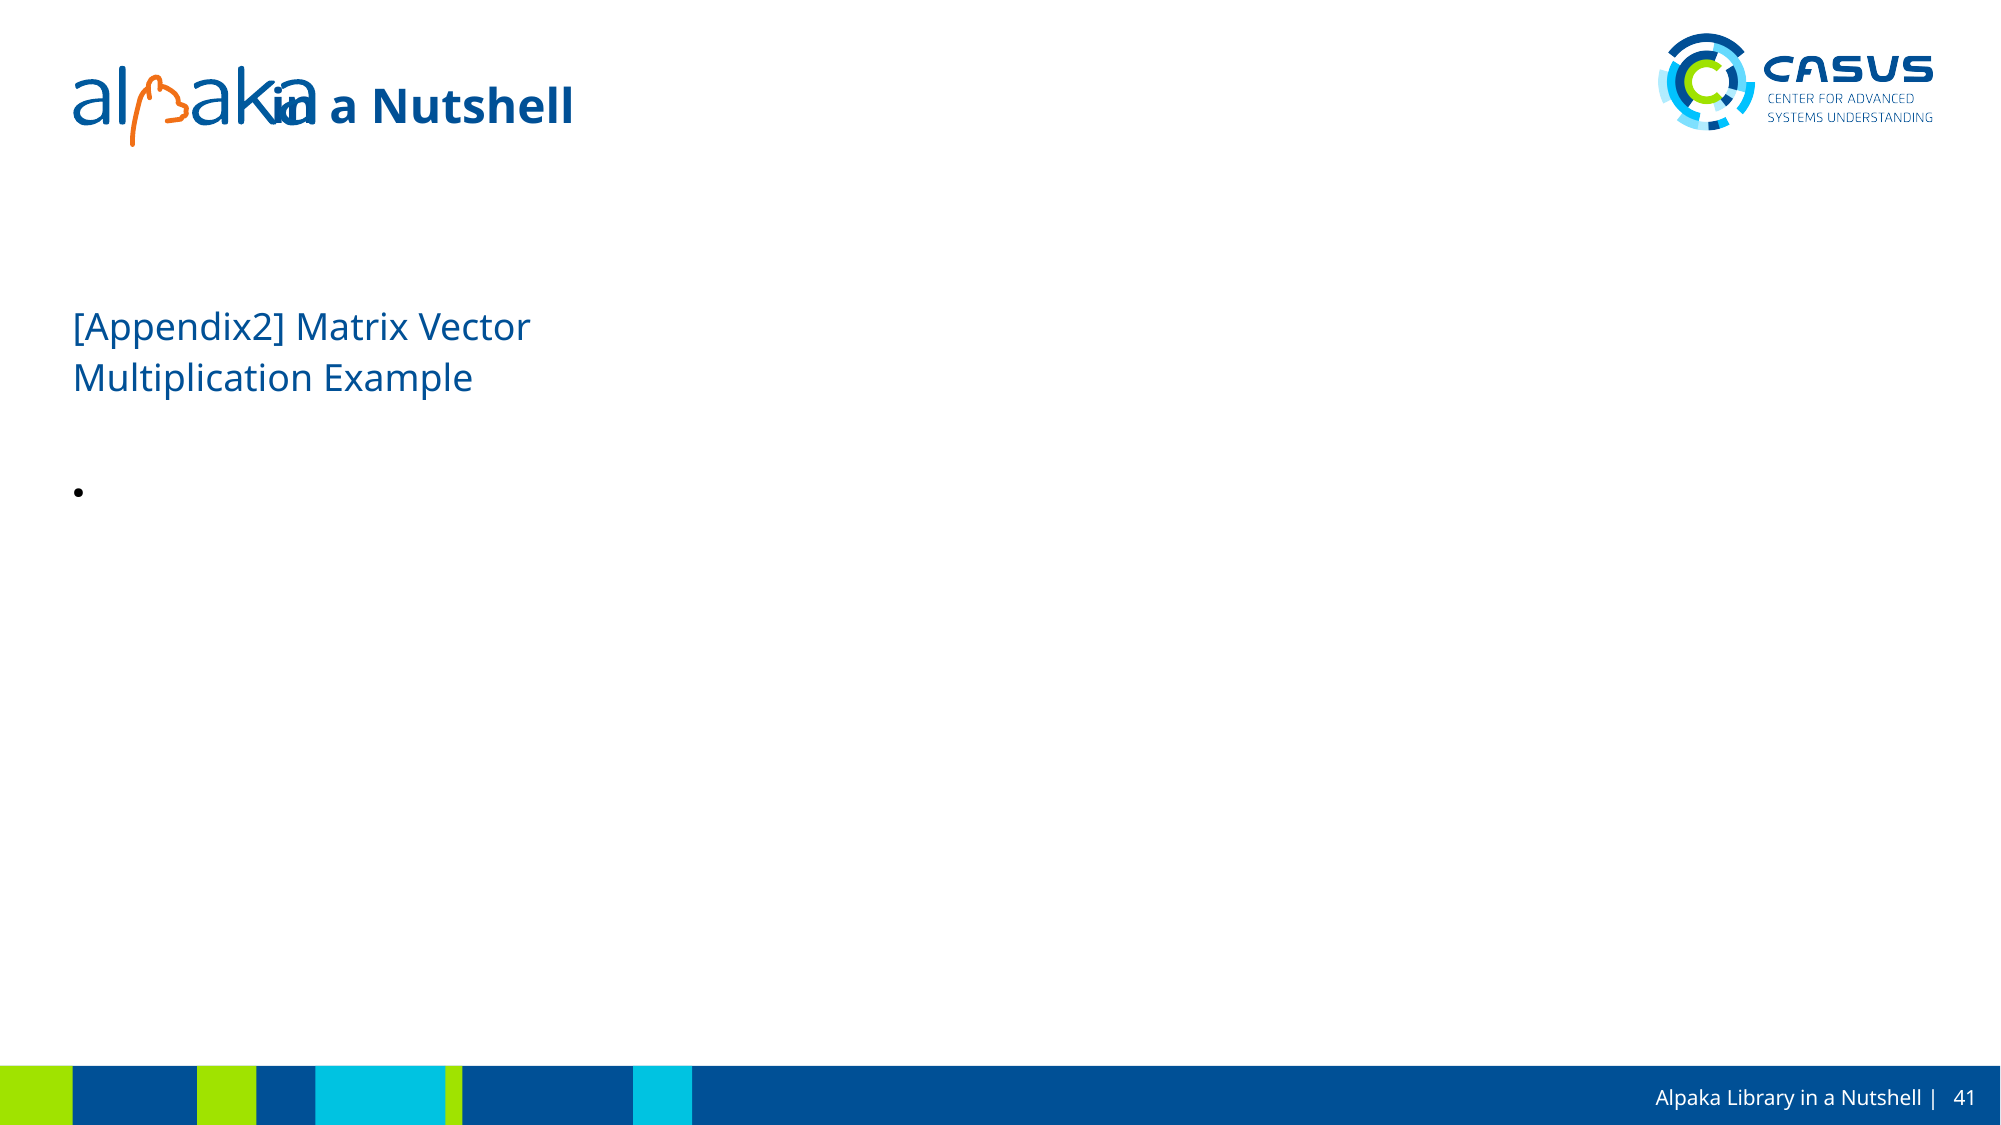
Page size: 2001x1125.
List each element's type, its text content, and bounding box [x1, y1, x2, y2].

picture [72, 64, 317, 148]
title in a Nutshell [317, 70, 709, 139]
picture [1658, 33, 1933, 131]
list [Appendix2] Matrix Vector Multiplication Example [72, 198, 697, 861]
